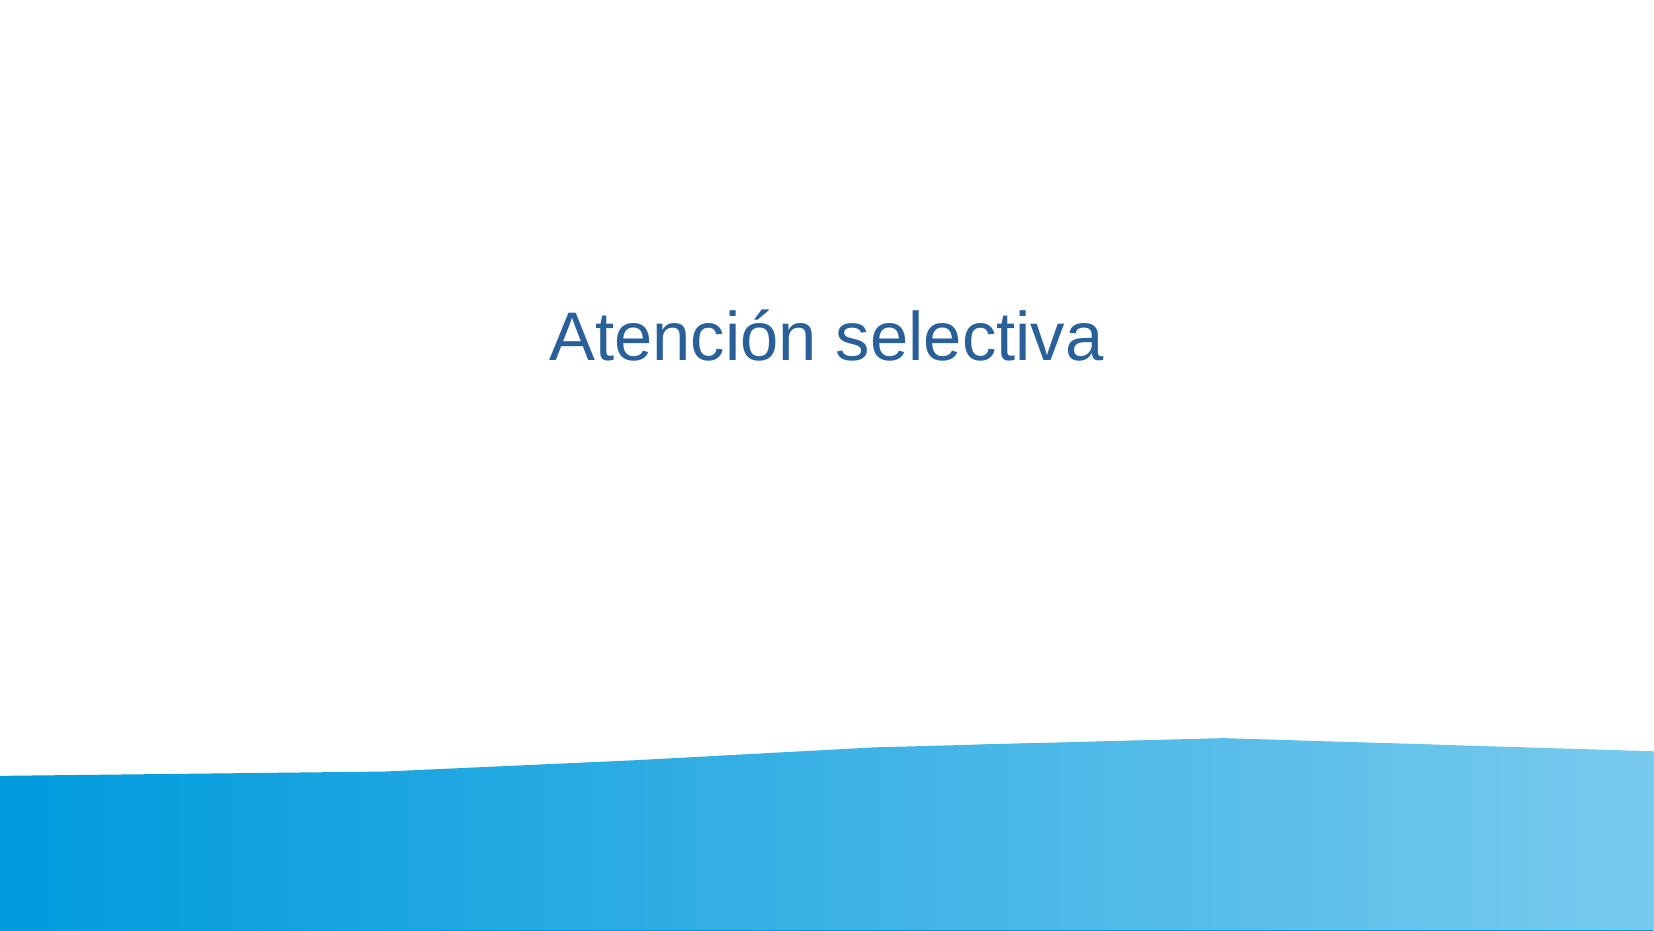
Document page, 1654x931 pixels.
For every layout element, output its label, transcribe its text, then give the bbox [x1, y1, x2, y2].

title Atención selectiva [88, 248, 1565, 426]
